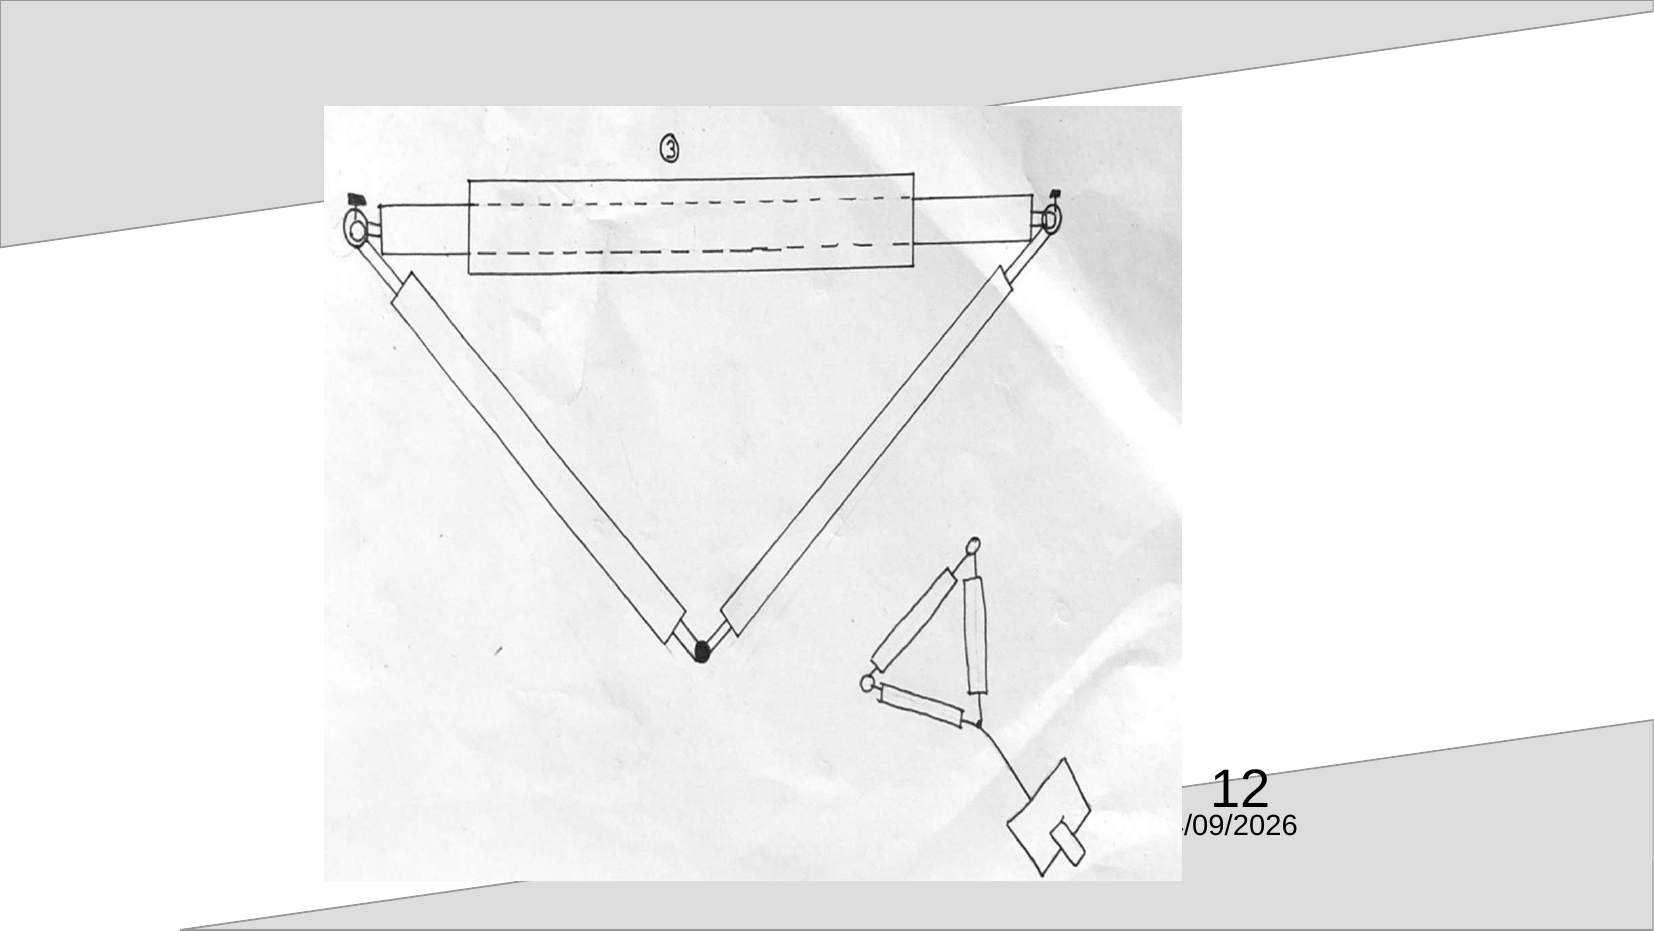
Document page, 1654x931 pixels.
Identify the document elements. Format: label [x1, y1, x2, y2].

text_box [1182, 752, 1624, 871]
picture [324, 106, 1182, 881]
